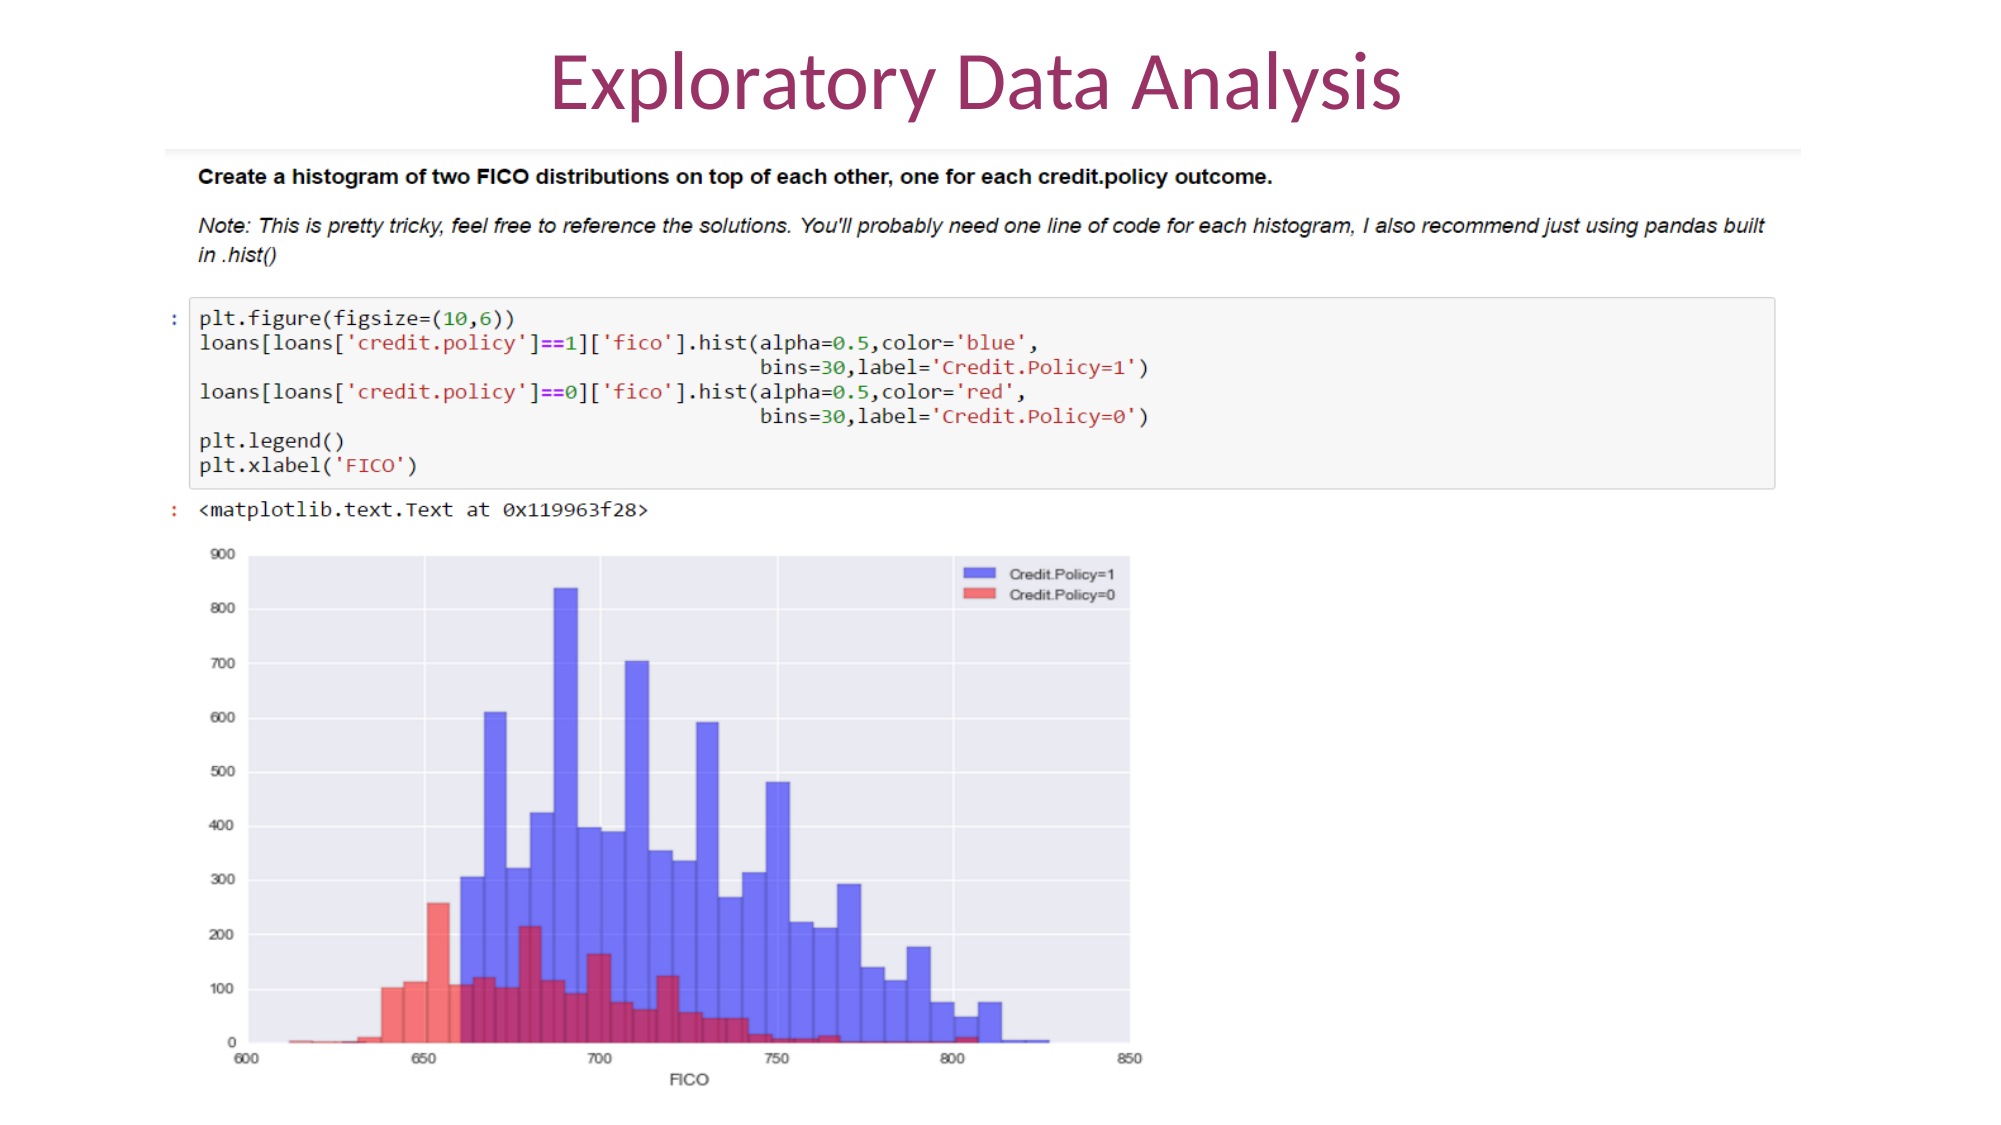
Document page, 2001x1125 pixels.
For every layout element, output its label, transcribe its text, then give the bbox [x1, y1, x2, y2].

picture [165, 211, 1801, 1096]
title Exploratory Data Analysis [105, 29, 1830, 211]
